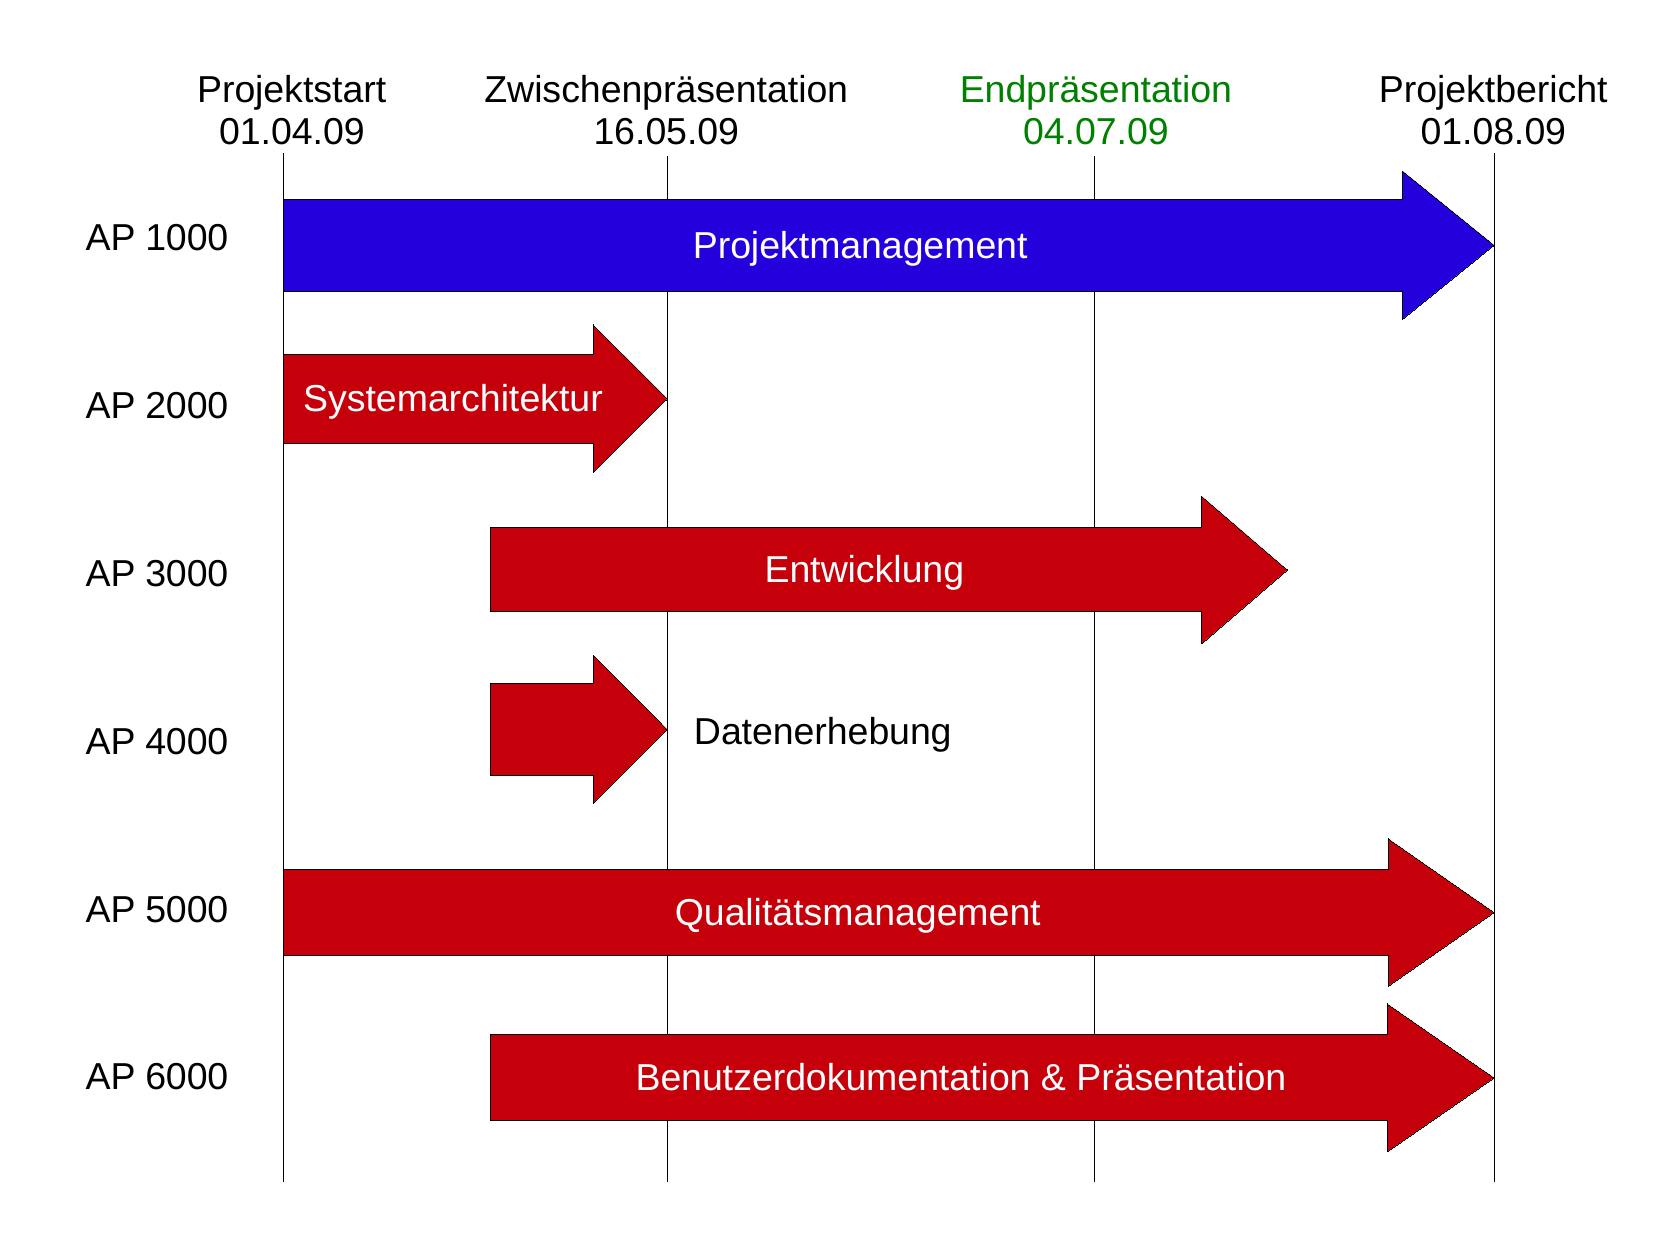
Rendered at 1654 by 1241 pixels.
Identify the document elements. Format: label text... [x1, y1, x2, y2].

text_box [490, 655, 668, 804]
text_box Benutzerdokumentation & Präsentation [490, 1003, 1495, 1152]
text_box Zwischenpräsentation 16.05.09 [469, 61, 863, 161]
text_box Qualitätsmanagement [283, 838, 1495, 987]
text_box Datenerhebung [679, 702, 1034, 760]
text_box Projektbericht 01.08.09 [1364, 61, 1623, 161]
text_box Entwicklung [490, 496, 1288, 644]
text_box Systemarchitektur [283, 324, 668, 473]
text_box AP 1000 AP 2000 AP 3000 AP 4000 AP 5000 AP 6000 [70, 208, 249, 1149]
text_box Endpräsentation 04.07.09 [944, 61, 1247, 161]
text_box Projektmanagement [284, 171, 1494, 320]
text_box Projektstart 01.04.09 [182, 61, 402, 161]
